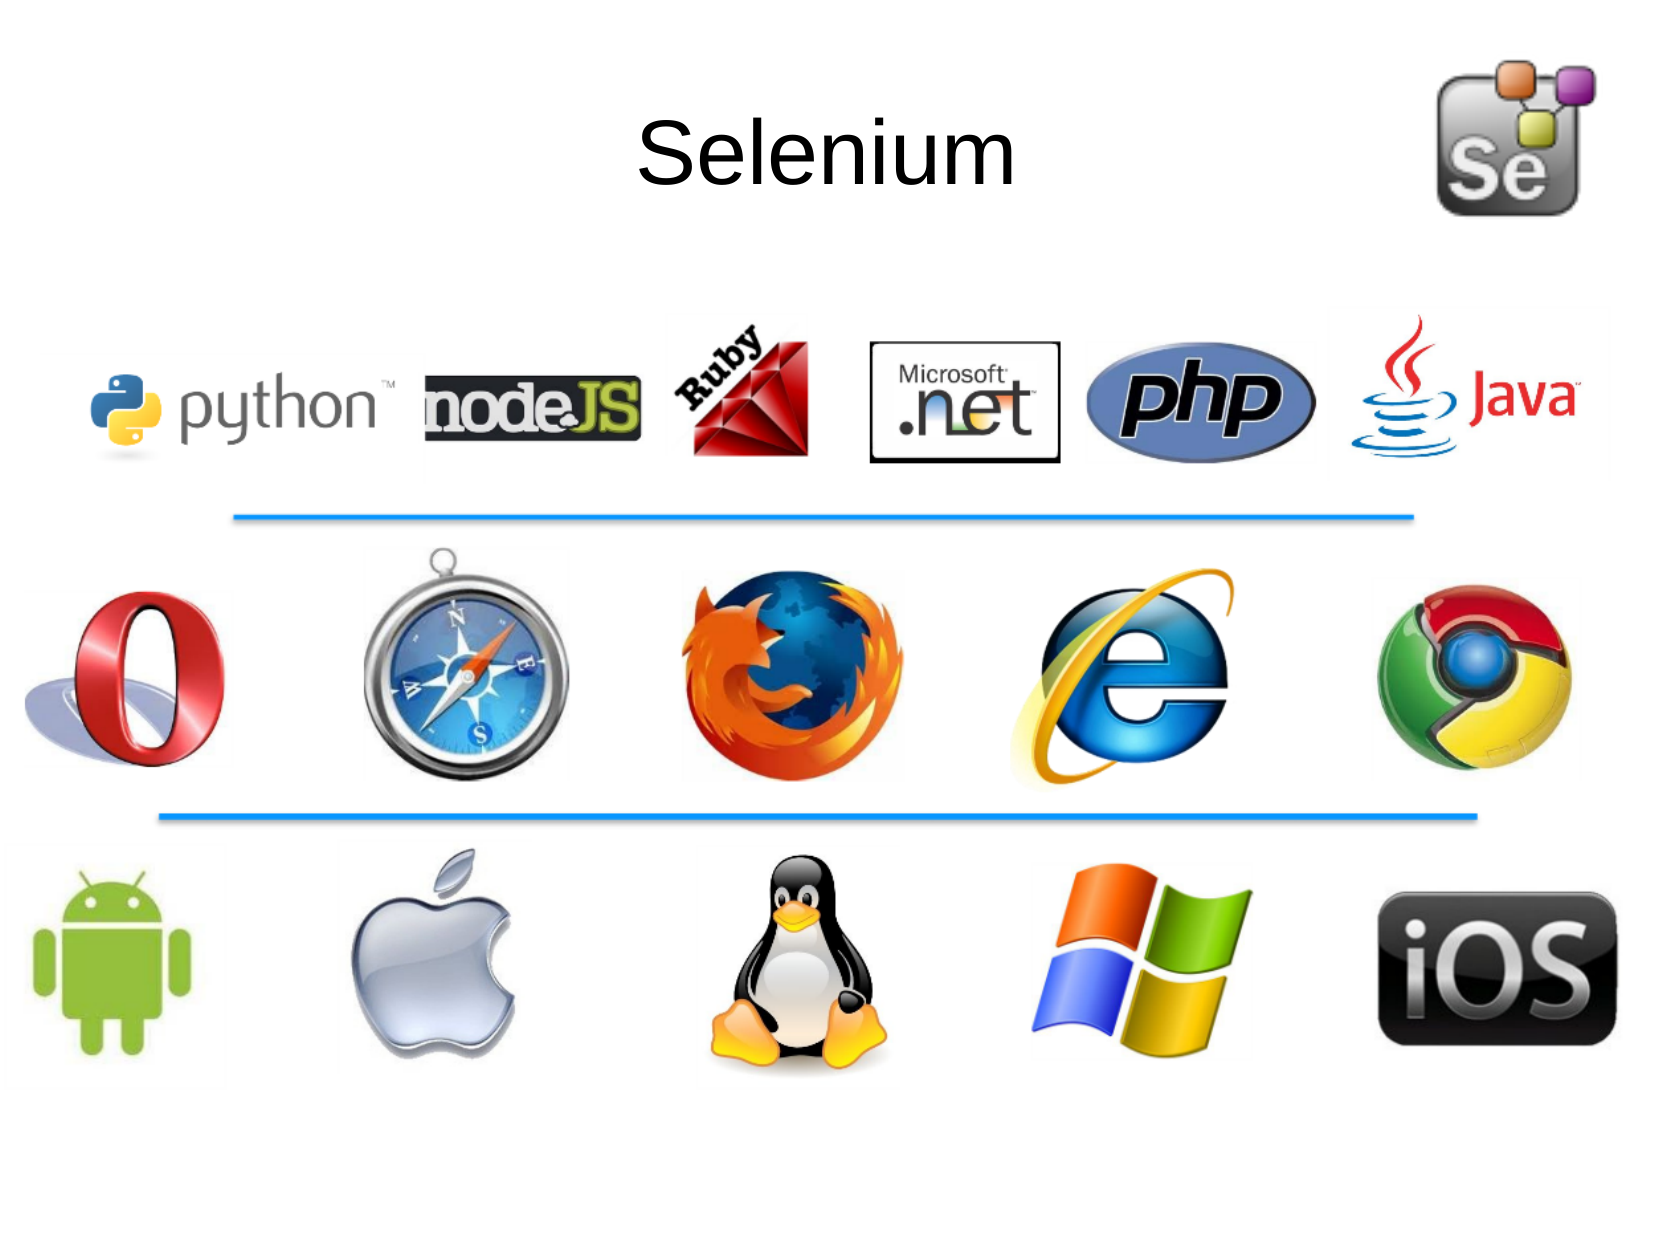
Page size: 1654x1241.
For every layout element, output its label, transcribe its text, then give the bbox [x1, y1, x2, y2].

picture [1430, 50, 1606, 226]
picture [0, 299, 1654, 1104]
title Selenium [82, 49, 1571, 257]
